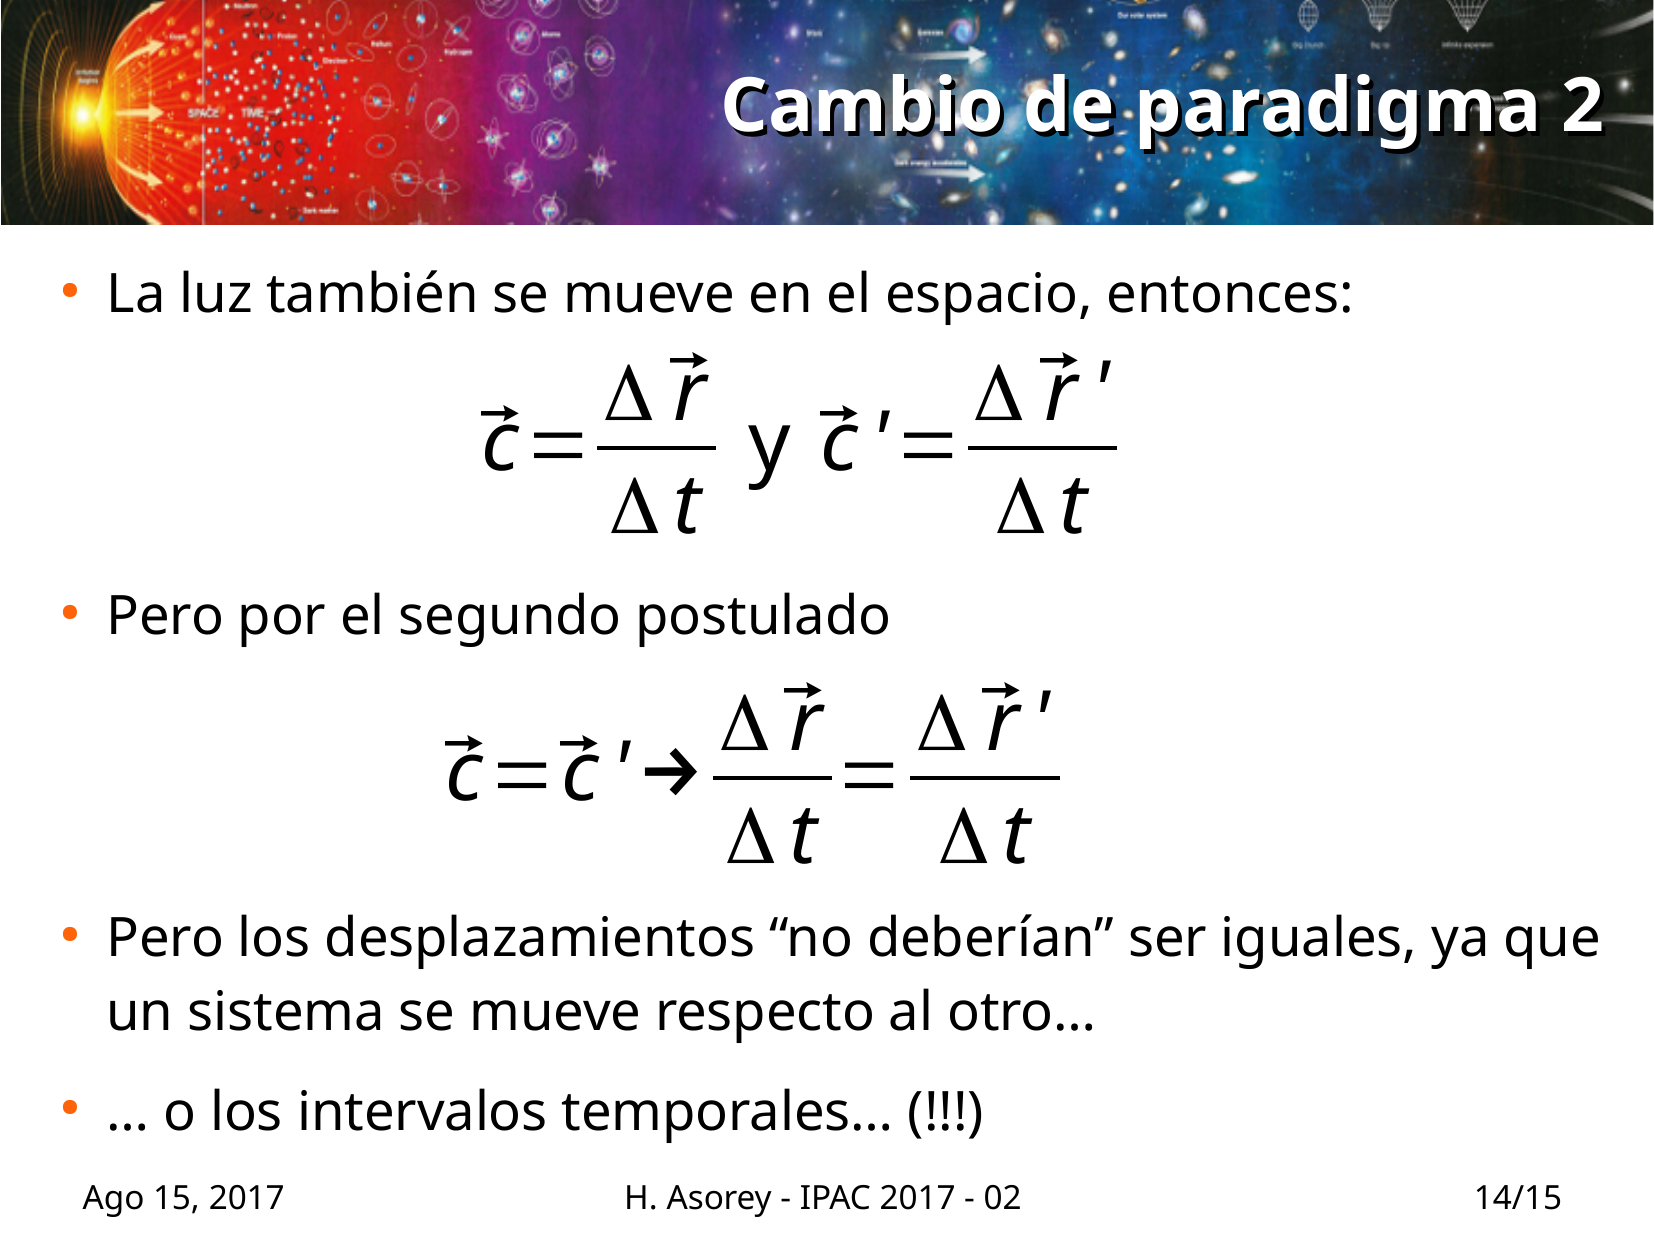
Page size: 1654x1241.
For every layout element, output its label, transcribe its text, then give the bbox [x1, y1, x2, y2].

picture [1, 0, 1654, 225]
list La luz también se mueve en el espacio, entonces: Pero por el segundo postulado Pero los desplazamientos “no deberían” ser iguales, ya que un sistema se mueve respecto al otro… … o los intervalos temporales… (!!!) [45, 255, 1606, 1156]
chart [470, 339, 1128, 556]
chart [435, 669, 1070, 886]
title Cambio de paradigma 2 [45, 15, 1606, 191]
